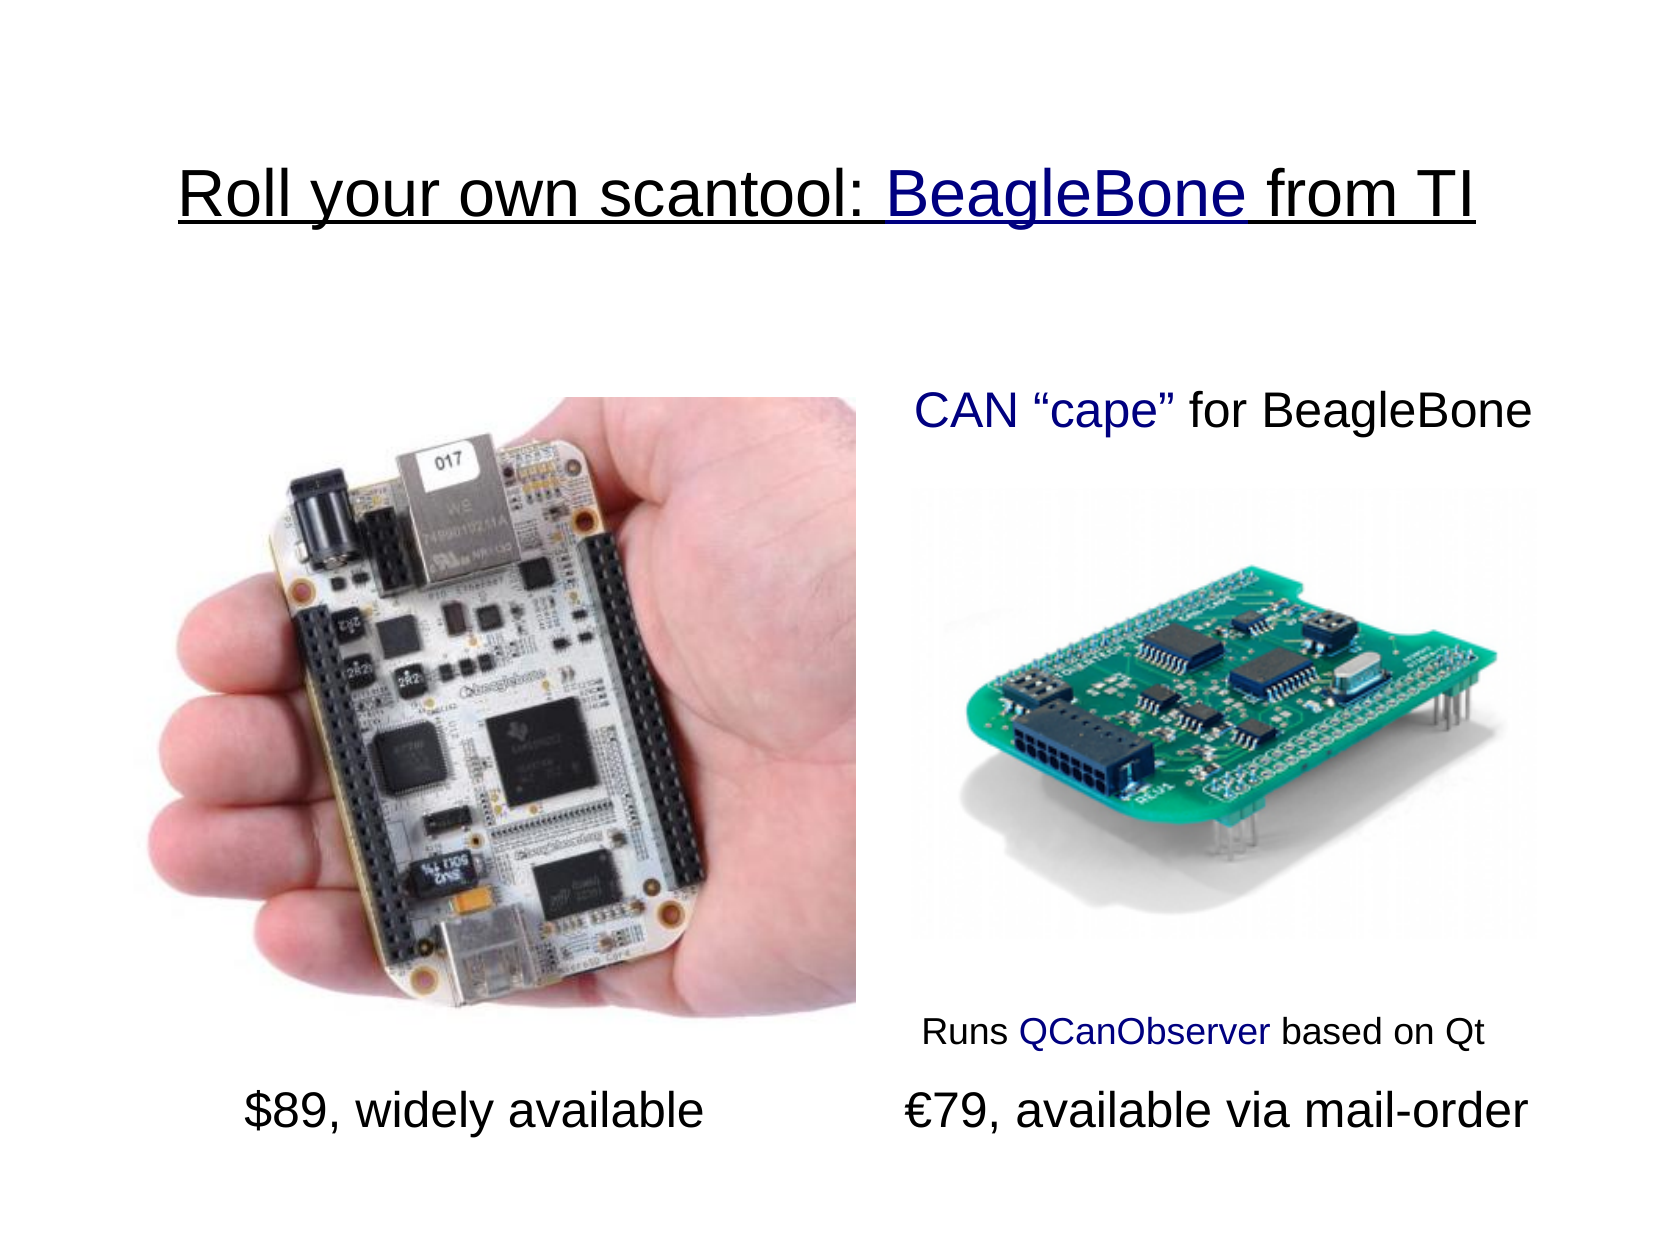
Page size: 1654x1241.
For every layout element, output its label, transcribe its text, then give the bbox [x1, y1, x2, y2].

picture [97, 397, 856, 1031]
text_box CAN “cape” for BeagleBone [894, 370, 1553, 450]
title Roll your own scantool: BeagleBone from TI [82, 89, 1571, 297]
text_box Runs QCanObserver based on Qt [906, 1003, 1501, 1061]
picture [911, 488, 1537, 939]
text_box €79, available via mail-order [885, 1070, 1563, 1151]
text_box $89, widely available [225, 1070, 725, 1151]
